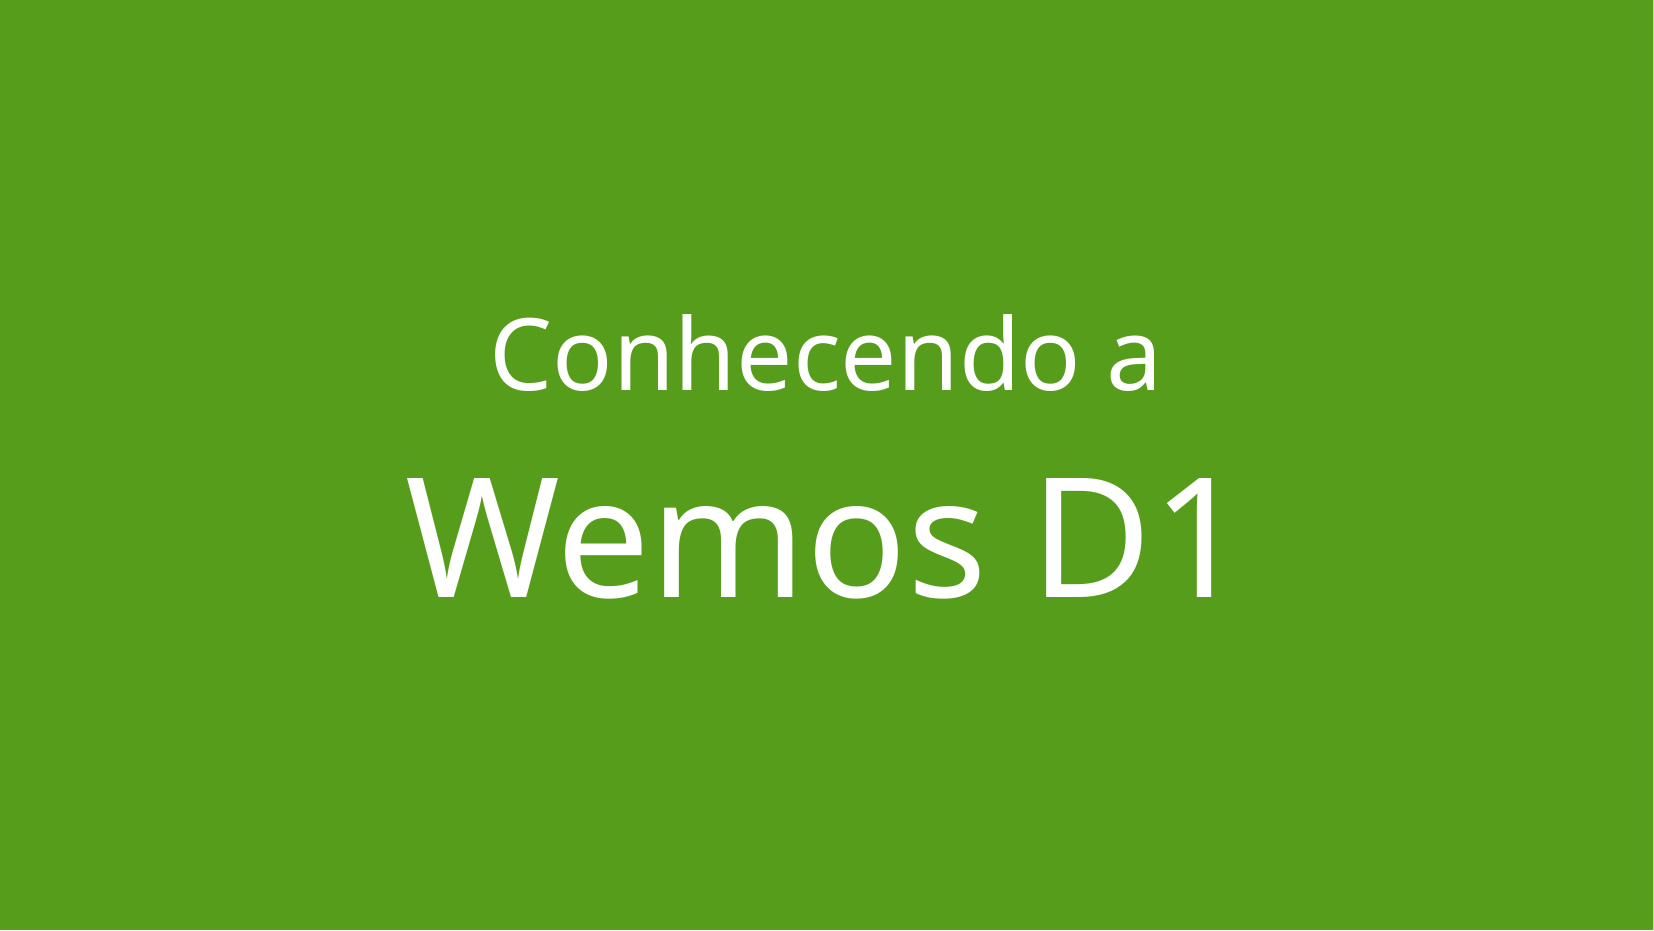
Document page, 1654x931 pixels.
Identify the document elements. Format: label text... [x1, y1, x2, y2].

title Conhecendo a Wemos D1 [82, 309, 1571, 620]
